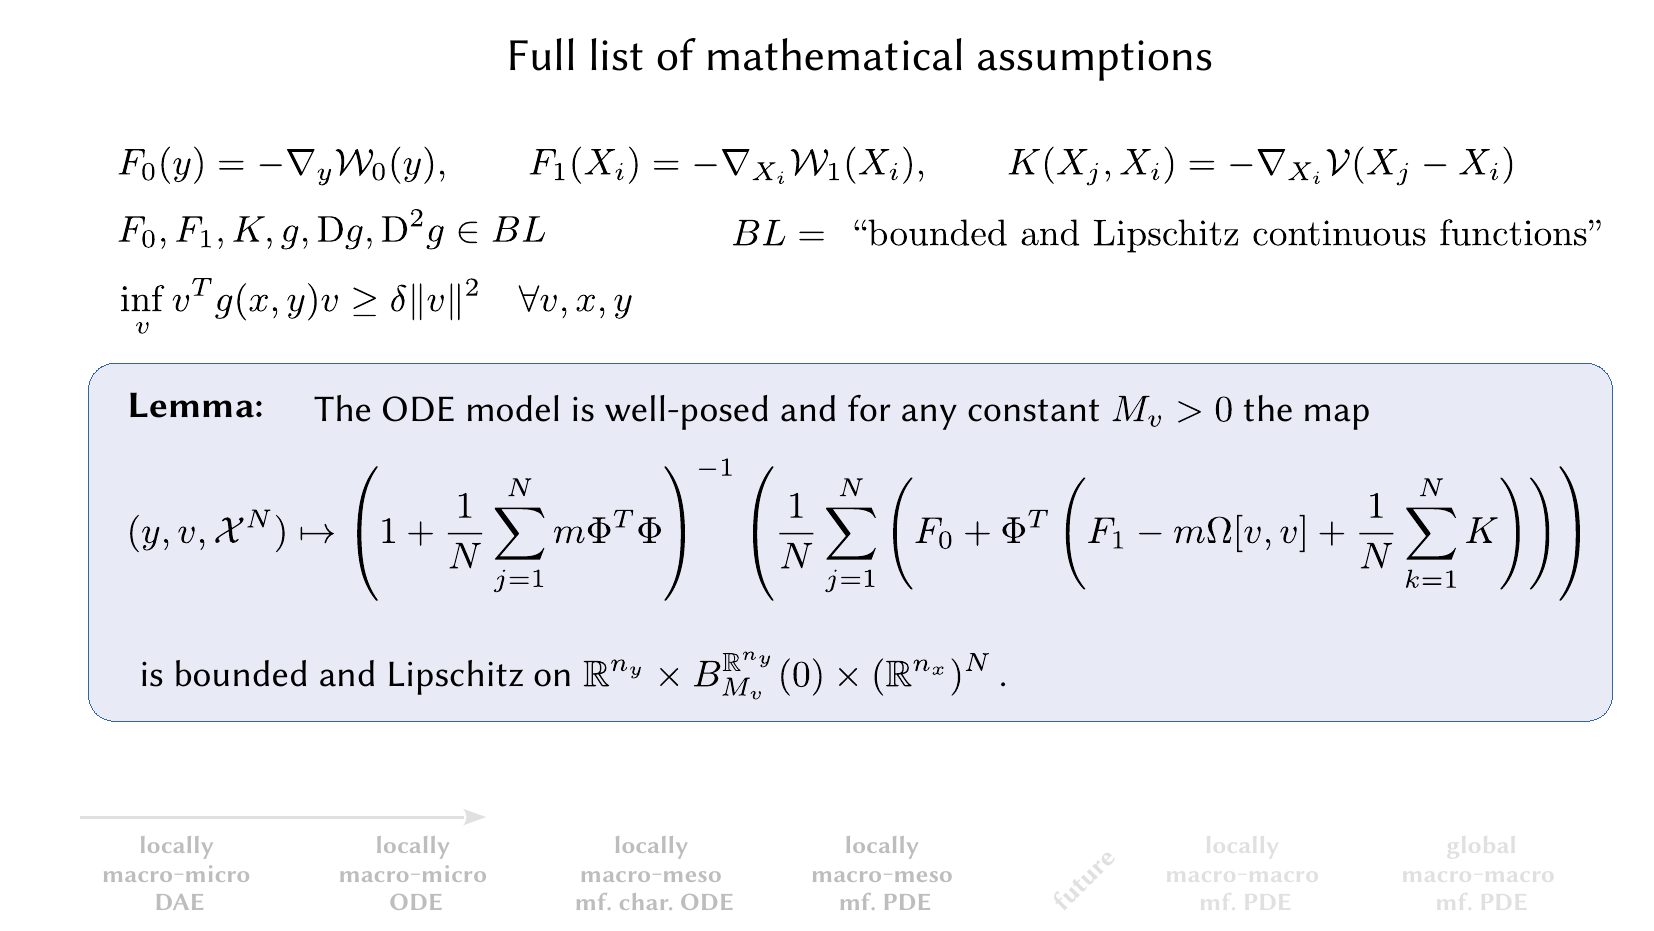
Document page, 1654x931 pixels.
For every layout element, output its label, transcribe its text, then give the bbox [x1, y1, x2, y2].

text_box [424, 146, 434, 184]
text_box [971, 228, 986, 246]
text_box is bounded and Lipschitz on . [124, 645, 1023, 704]
text_box [303, 237, 308, 249]
text_box [439, 170, 445, 182]
text_box locally macro‒meso mf. char. ODE [559, 823, 749, 930]
text_box [1524, 228, 1533, 246]
text_box [599, 307, 605, 319]
text_box [121, 294, 130, 312]
text_box [868, 219, 888, 246]
text_box [307, 283, 317, 321]
text_box [1151, 168, 1160, 181]
text_box [1044, 146, 1054, 184]
text_box Full list of mathematical assumptions [491, 21, 1265, 89]
text_box [172, 294, 190, 312]
text_box [142, 162, 155, 181]
text_box [615, 168, 624, 181]
text_box [1588, 219, 1594, 231]
text_box locally macro‒meso mf. PDE [796, 823, 984, 930]
text_box [466, 278, 478, 296]
text_box [1021, 228, 1039, 246]
text_box [391, 284, 407, 312]
text_box [426, 225, 444, 250]
text_box [367, 237, 372, 249]
text_box [1164, 146, 1174, 184]
text_box [614, 294, 632, 319]
text_box [427, 294, 444, 312]
text_box [988, 219, 1007, 246]
text_box [540, 294, 557, 312]
text_box [335, 149, 374, 177]
text_box [1117, 228, 1126, 246]
text_box [930, 228, 949, 246]
text_box [372, 162, 385, 181]
text_box [233, 216, 265, 242]
text_box [1288, 228, 1308, 246]
text_box [846, 146, 856, 184]
text_box [1307, 222, 1320, 246]
text_box [381, 216, 408, 242]
text_box [1199, 228, 1208, 246]
text_box [1553, 228, 1573, 246]
text_box [762, 219, 786, 246]
text_box [1373, 228, 1391, 246]
text_box [317, 216, 343, 242]
text_box [175, 216, 203, 242]
text_box [1148, 228, 1161, 246]
text_box [1459, 149, 1490, 175]
text_box [317, 168, 332, 186]
text_box [1008, 149, 1041, 175]
text_box [321, 294, 338, 312]
text_box [854, 219, 860, 231]
text_box [1163, 228, 1178, 246]
text_box [903, 146, 912, 184]
text_box [1326, 149, 1350, 177]
text_box [950, 219, 970, 246]
text_box [410, 209, 423, 227]
text_box [889, 168, 898, 181]
text_box [1209, 222, 1222, 246]
text_box [561, 307, 567, 319]
text_box [518, 285, 540, 312]
text_box [1224, 229, 1239, 246]
text_box [249, 294, 268, 312]
text_box locally macro‒micro ODE [323, 823, 512, 930]
text_box Lemma: [112, 377, 279, 435]
text_box [201, 230, 211, 248]
text_box [1313, 175, 1320, 185]
text_box The ODE model is well-posed and for any constant the map [299, 380, 1385, 482]
text_box [1060, 219, 1080, 246]
text_box [492, 216, 520, 242]
text_box [858, 149, 890, 175]
text_box [1056, 149, 1088, 175]
text_box [118, 149, 145, 175]
text_box [215, 294, 233, 319]
text_box [1354, 146, 1364, 184]
text_box [272, 307, 278, 319]
text_box [1490, 168, 1499, 181]
text_box [173, 158, 191, 183]
text_box [777, 175, 785, 185]
text_box [752, 162, 776, 181]
text_box [1253, 228, 1268, 246]
text_box [909, 228, 928, 246]
text_box [1353, 228, 1372, 246]
text_box [829, 162, 839, 181]
text_box [1596, 219, 1601, 231]
text_box [1392, 228, 1412, 246]
text_box [572, 146, 582, 184]
text_box [1493, 228, 1508, 246]
text_box future [1030, 825, 1139, 931]
text_box [161, 237, 166, 249]
text_box [918, 170, 924, 182]
text_box [628, 146, 638, 184]
text_box [1509, 222, 1522, 246]
text_box [88, 363, 1613, 722]
text_box [861, 219, 867, 231]
text_box [1440, 219, 1471, 246]
text_box [192, 278, 212, 296]
text_box [1322, 228, 1331, 246]
text_box [790, 149, 829, 177]
text_box [287, 294, 305, 319]
text_box [161, 146, 171, 184]
text_box [1396, 168, 1408, 186]
text_box locally macro‒micro DAE [87, 823, 275, 930]
text_box [218, 237, 223, 249]
text_box [1503, 146, 1513, 184]
text_box [1413, 228, 1426, 246]
text_box [152, 284, 165, 312]
text_box [1127, 228, 1146, 253]
text_box [529, 149, 557, 175]
text_box [1269, 228, 1287, 246]
text_box [1288, 162, 1312, 181]
text_box locally macro‒macro mf. PDE [1150, 823, 1341, 930]
text_box global macro‒macro mf. PDE [1386, 823, 1577, 930]
text_box [522, 216, 545, 242]
text_box [1574, 228, 1587, 246]
text_box [576, 294, 596, 312]
text_box [1534, 228, 1552, 246]
text_box [1086, 168, 1098, 186]
text_box [584, 149, 616, 175]
text_box [1366, 149, 1398, 175]
text_box [287, 149, 315, 176]
text_box [1120, 149, 1151, 175]
text_box [1178, 219, 1198, 246]
text_box [554, 162, 565, 181]
text_box [732, 219, 760, 246]
text_box [1257, 149, 1286, 176]
text_box [131, 294, 151, 312]
text_box [458, 221, 478, 244]
text_box [403, 158, 421, 183]
text_box [1040, 228, 1059, 246]
text_box [1105, 170, 1111, 182]
text_box [281, 225, 299, 250]
text_box [391, 146, 401, 184]
text_box [353, 287, 377, 310]
text_box [1333, 228, 1353, 246]
text_box [1093, 219, 1115, 246]
text_box [345, 225, 363, 250]
text_box [267, 237, 272, 249]
text_box [193, 146, 203, 184]
text_box [136, 321, 149, 334]
text_box [142, 230, 155, 248]
text_box [890, 228, 907, 246]
text_box [721, 149, 750, 176]
text_box [237, 283, 247, 321]
text_box [118, 216, 145, 242]
text_box [1472, 228, 1492, 246]
